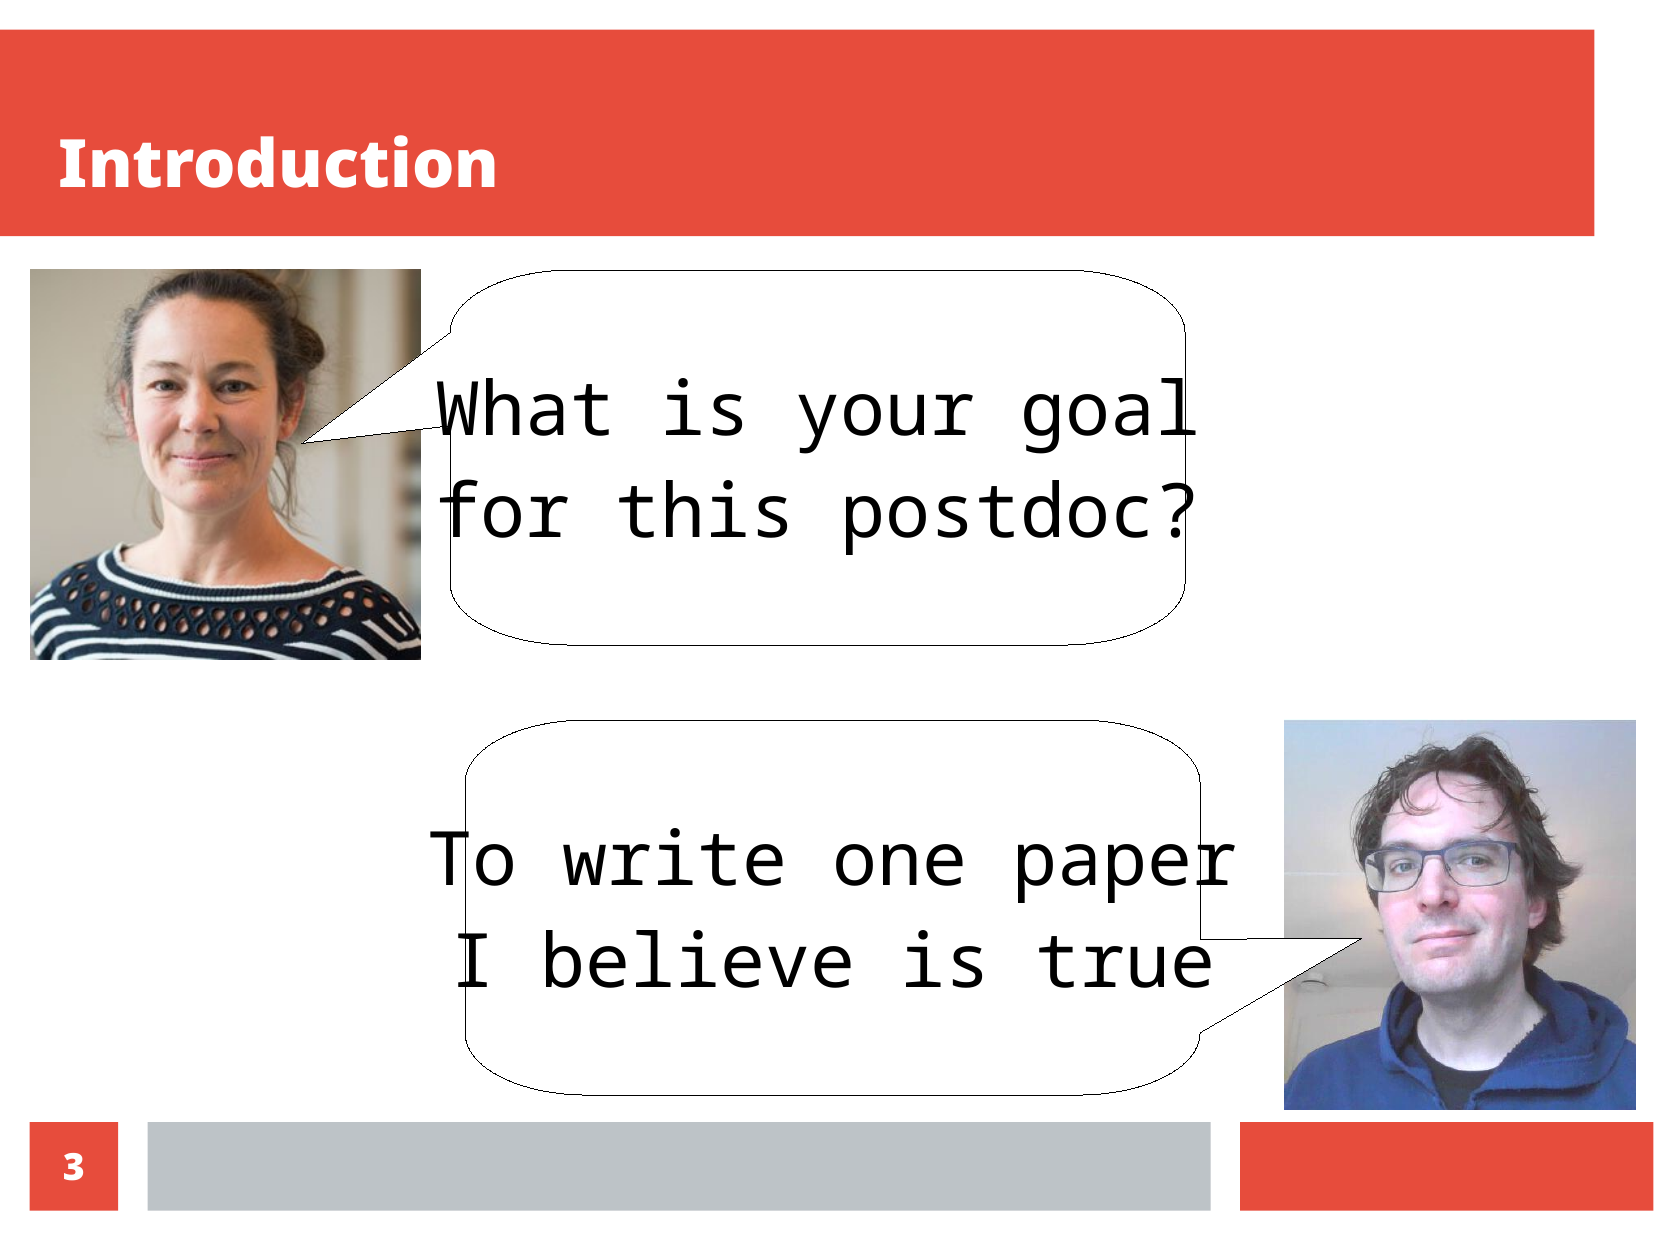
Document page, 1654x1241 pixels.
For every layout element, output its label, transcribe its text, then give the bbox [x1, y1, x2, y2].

picture [30, 269, 421, 661]
text_box What is your goal for this postdoc? [301, 270, 1186, 646]
title Introduction [59, 59, 1595, 207]
text_box To write one paper I believe is true [465, 720, 1362, 1096]
picture [1284, 719, 1636, 1111]
